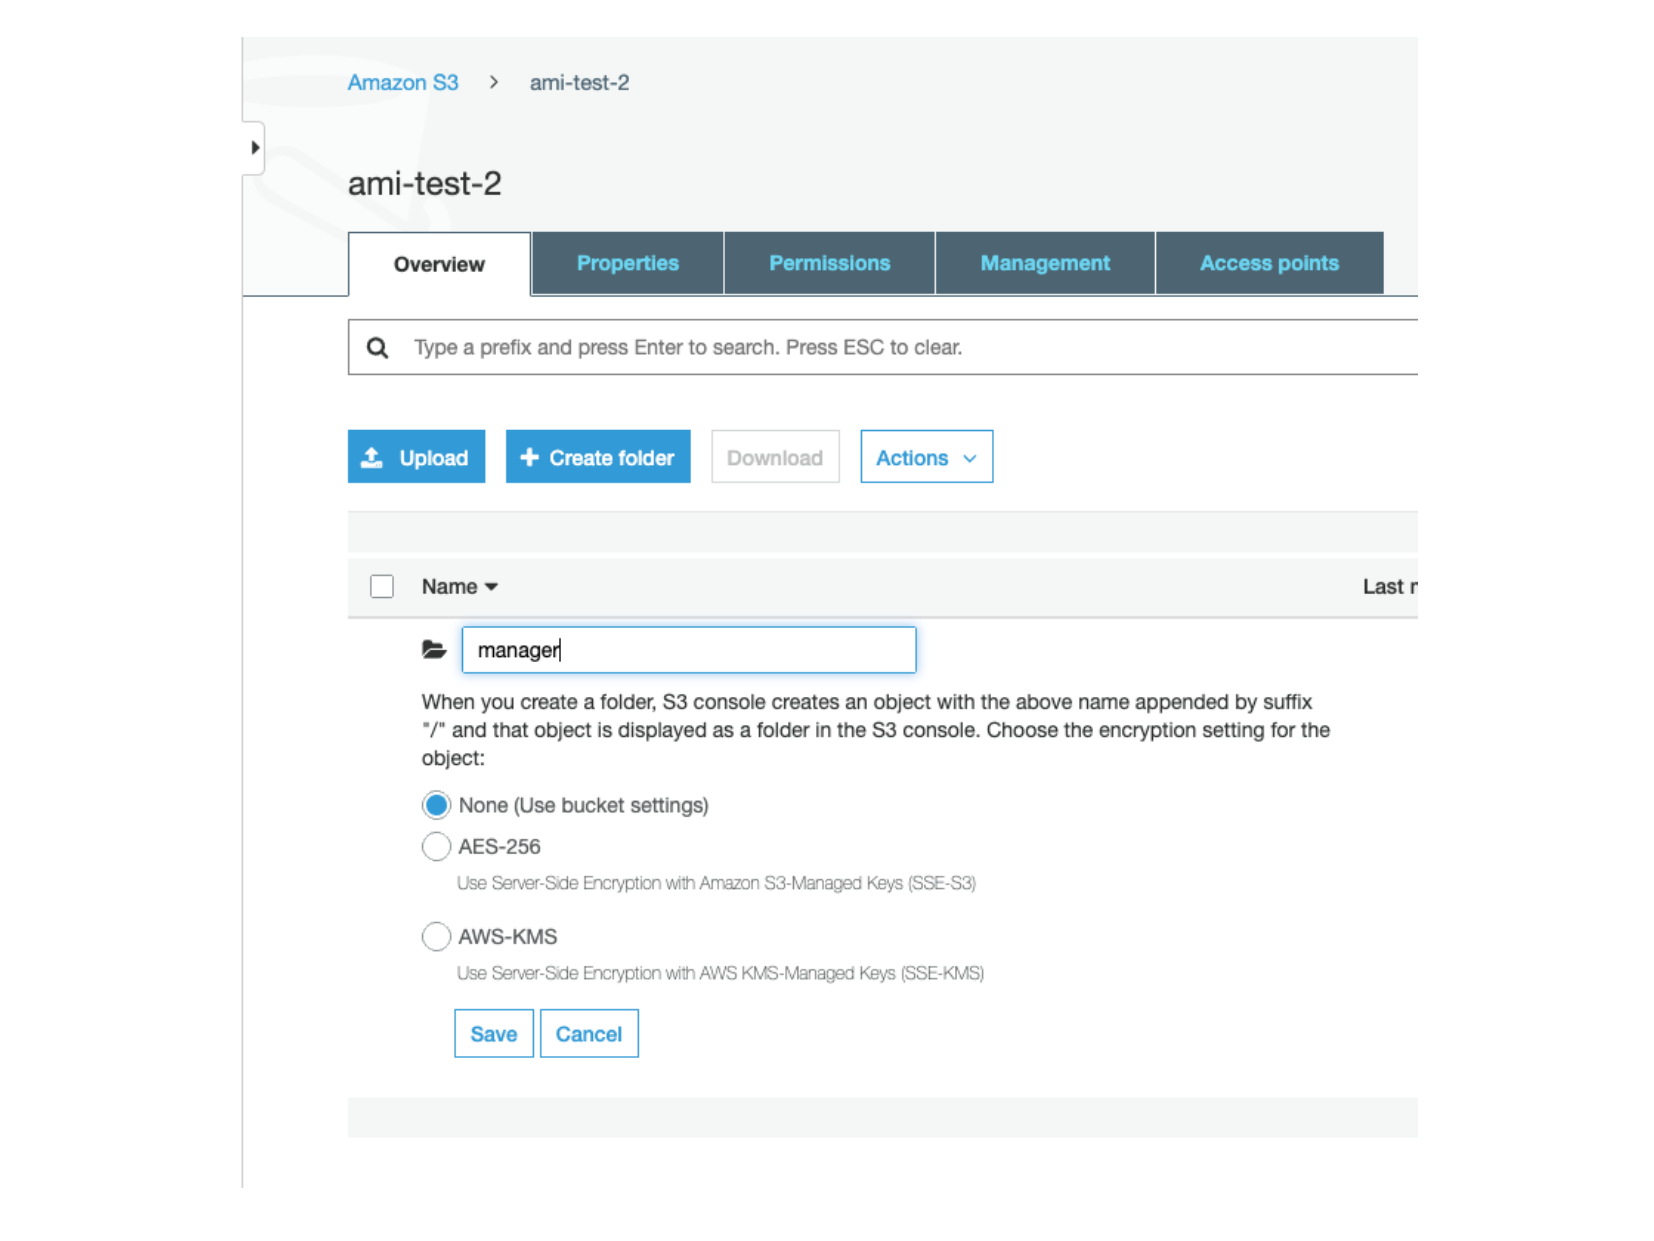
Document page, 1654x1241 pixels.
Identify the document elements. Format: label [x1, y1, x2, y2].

picture [230, 37, 1418, 1189]
